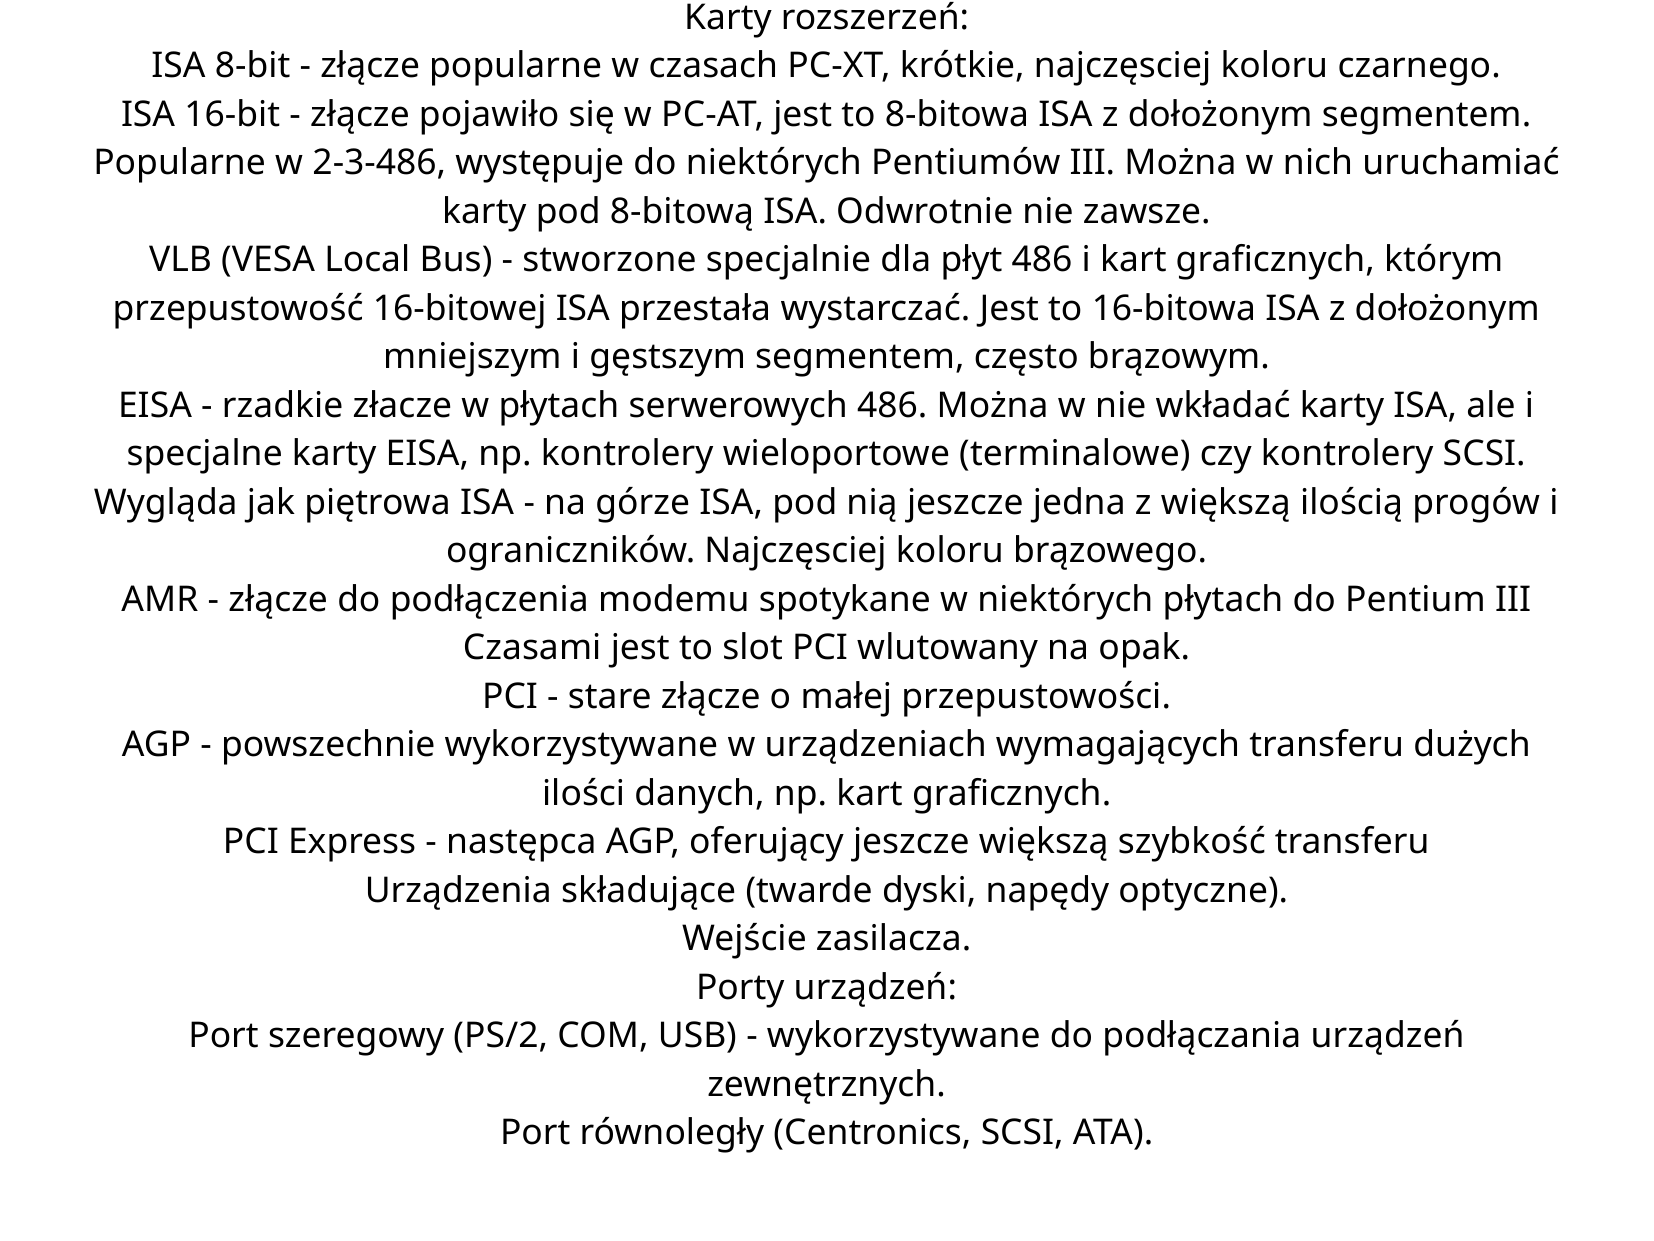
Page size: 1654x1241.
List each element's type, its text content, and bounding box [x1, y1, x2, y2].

subtitle Pamięć operacyjna Karty rozszerzeń: ISA 8-bit - złącze popularne w czasach PC-XT, krótkie, najczęsciej koloru czarnego. ISA 16-bit - złącze pojawiło się w PC-AT, jest to 8-bitowa ISA z dołożonym segmentem. Popularne w 2-3-486, występuje do niektórych Pentiumów III. Można w nich uruchamiać karty pod 8-bitową ISA. Odwrotnie nie zawsze. VLB (VESA Local Bus) - stworzone specjalnie dla płyt 486 i kart graficznych, którym przepustowość 16-bitowej ISA przestała wystarczać. Jest to 16-bitowa ISA z dołożonym mniejszym i gęstszym segmentem, często brązowym. EISA - rzadkie złacze w płytach serwerowych 486. Można w nie wkładać karty ISA, ale i specjalne karty EISA, np. kontrolery wieloportowe (terminalowe) czy kontrolery SCSI. Wygląda jak piętrowa ISA - na górze ISA, pod nią jeszcze jedna z większą ilością progów i ograniczników. Najczęsciej koloru brązowego. AMR - złącze do podłączenia modemu spotykane w niektórych płytach do Pentium III Czasami jest to slot PCI wlutowany na opak. PCI - stare złącze o małej przepustowości. AGP - powszechnie wykorzystywane w urządzeniach wymagających transferu dużych ilości danych, np. kart graficznych. PCI Express - następca AGP, oferujący jeszcze większą szybkość transferu Urządzenia składujące (twarde dyski, napędy optyczne). Wejście zasilacza. Porty urządzeń: Port szeregowy (PS/2, COM, USB) - wykorzystywane do podłączania urządzeń zewnętrznych. Port równoległy (Centronics, SCSI, ATA). [82, 0, 1571, 1156]
